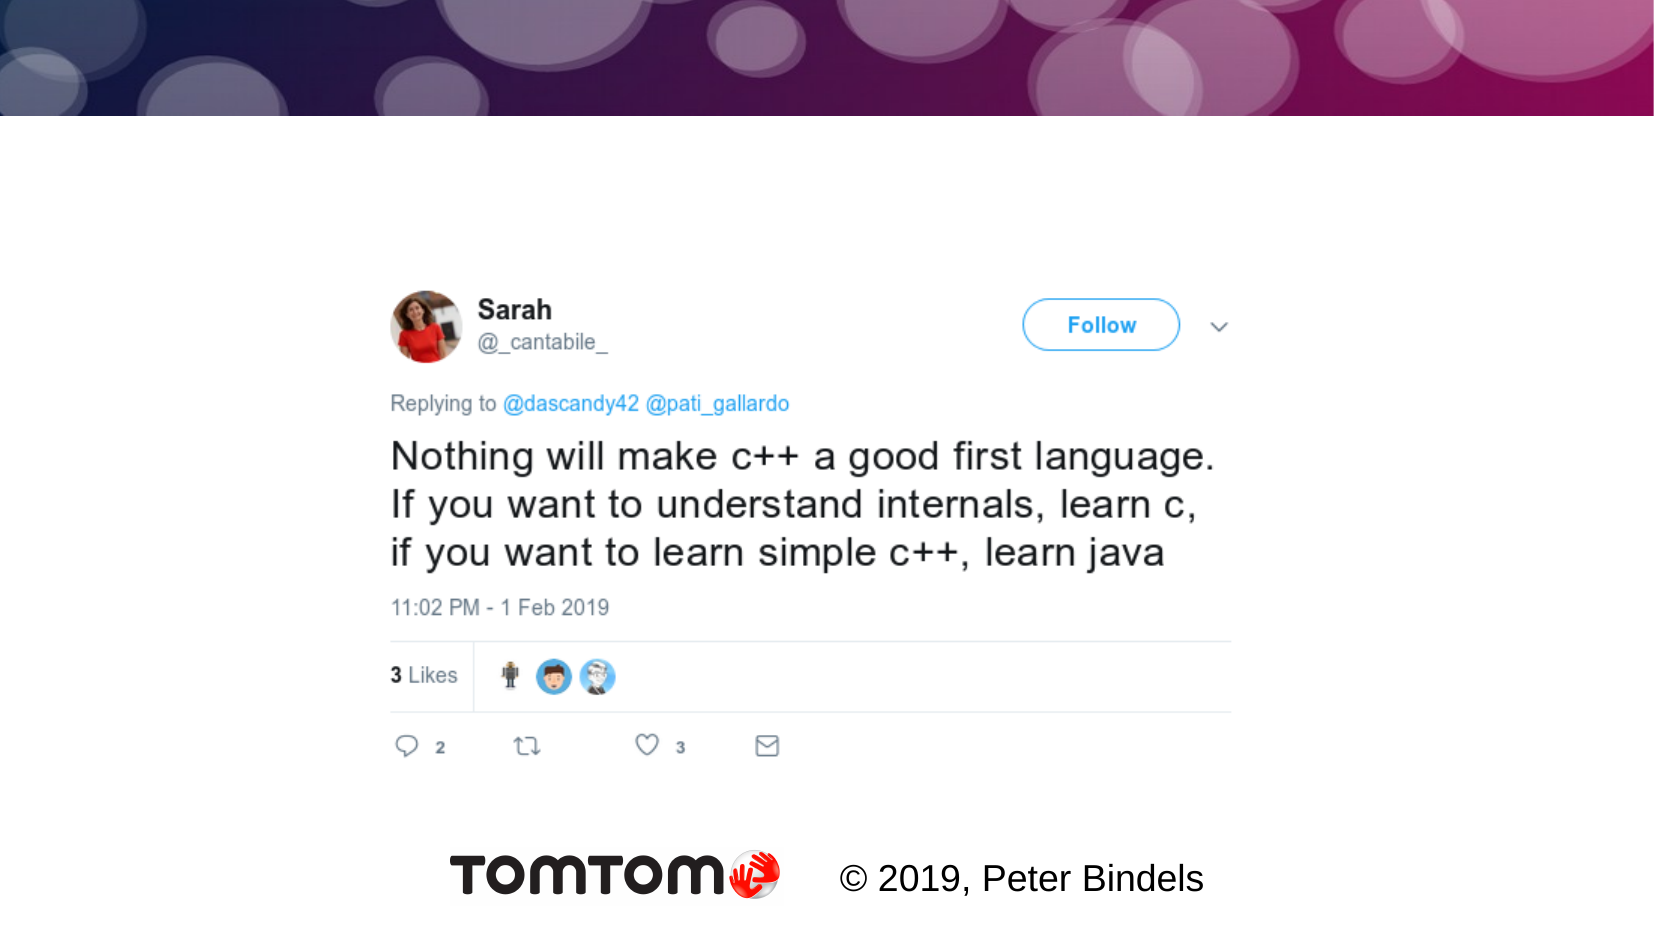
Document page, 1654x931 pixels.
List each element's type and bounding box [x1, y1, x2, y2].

picture [450, 847, 784, 906]
picture [0, 0, 1654, 116]
picture [344, 285, 1291, 780]
